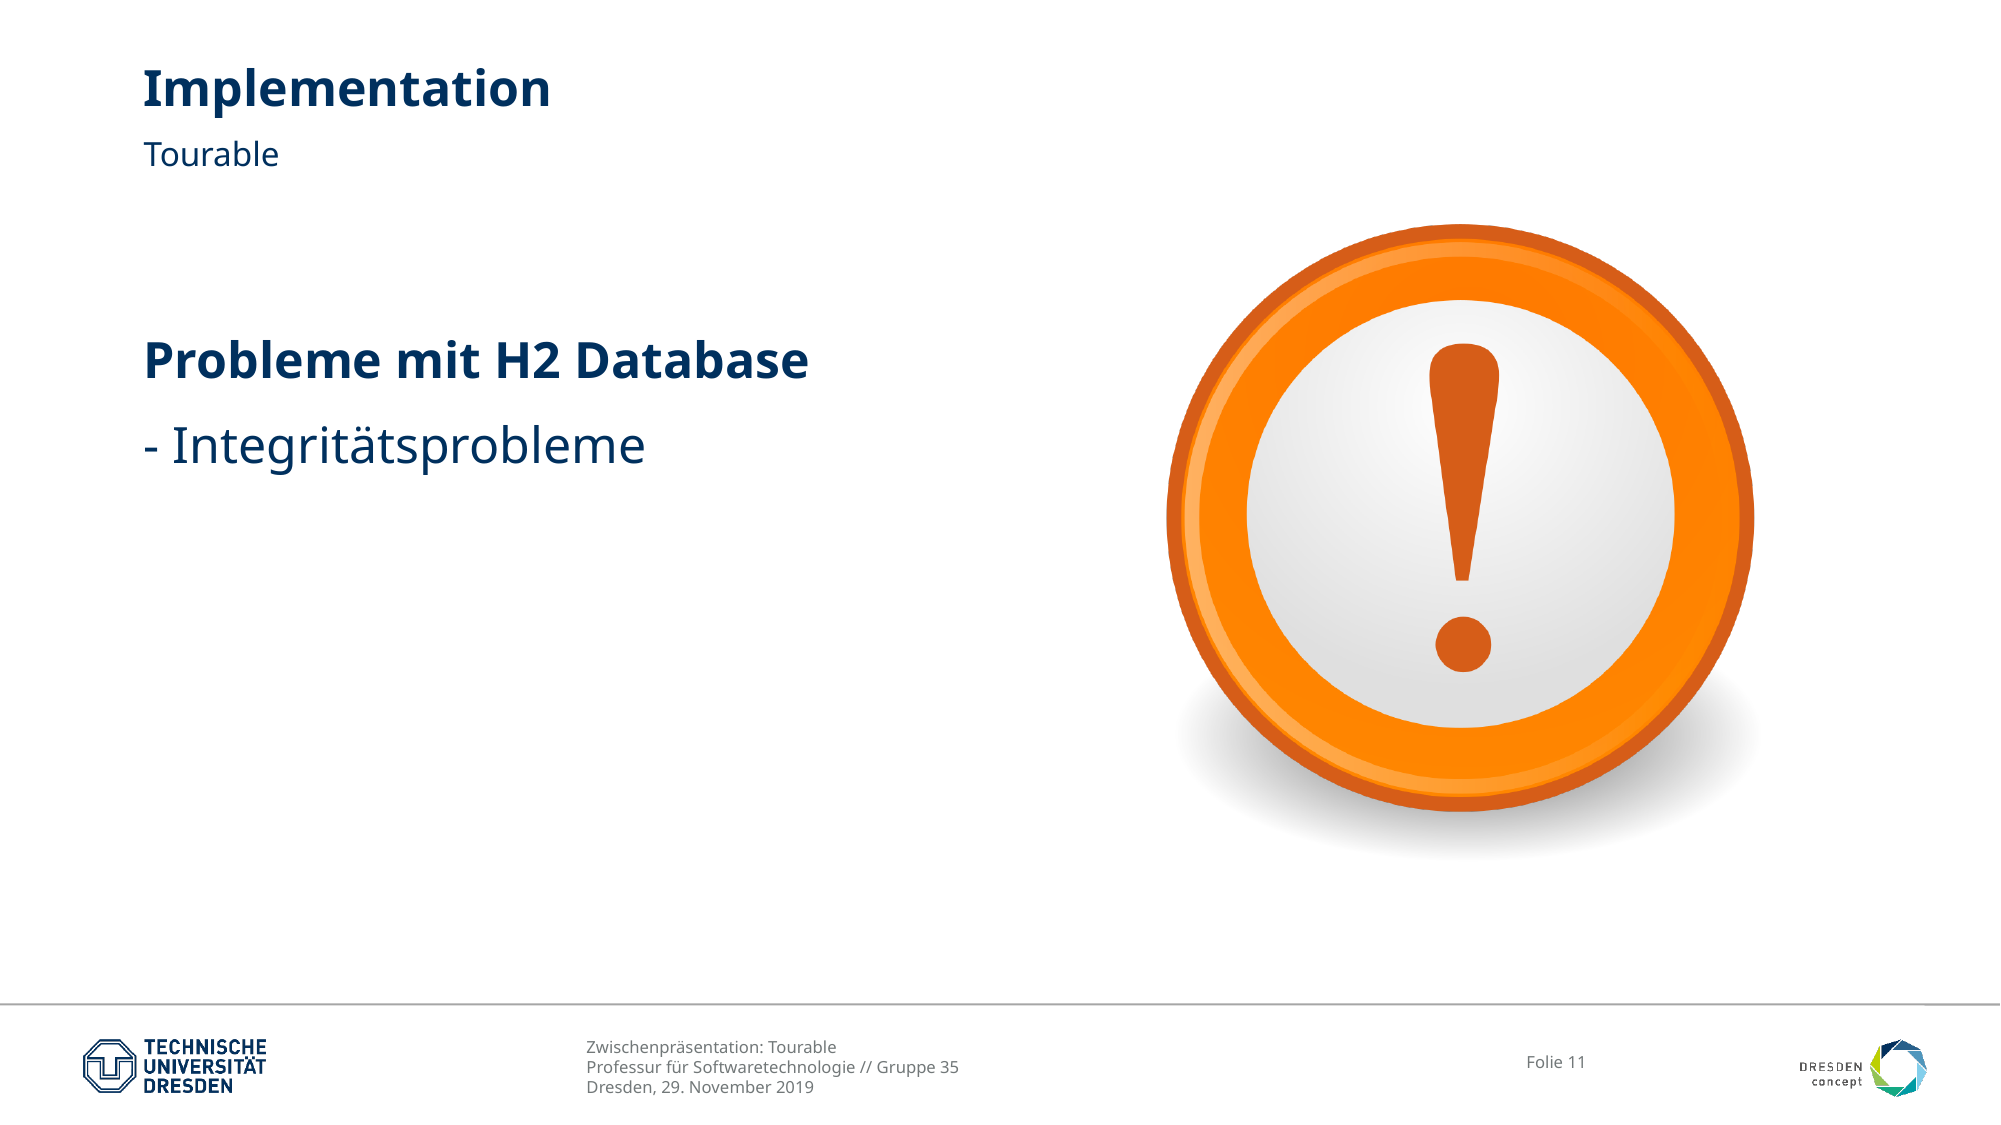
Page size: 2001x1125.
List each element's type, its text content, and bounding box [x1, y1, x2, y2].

title Implementation Tourable [143, 56, 1880, 169]
picture [1093, 179, 1799, 886]
picture [83, 1039, 266, 1093]
picture [1800, 1039, 1927, 1097]
list Probleme mit H2 Database - Integritätsprobleme [143, 243, 1880, 957]
